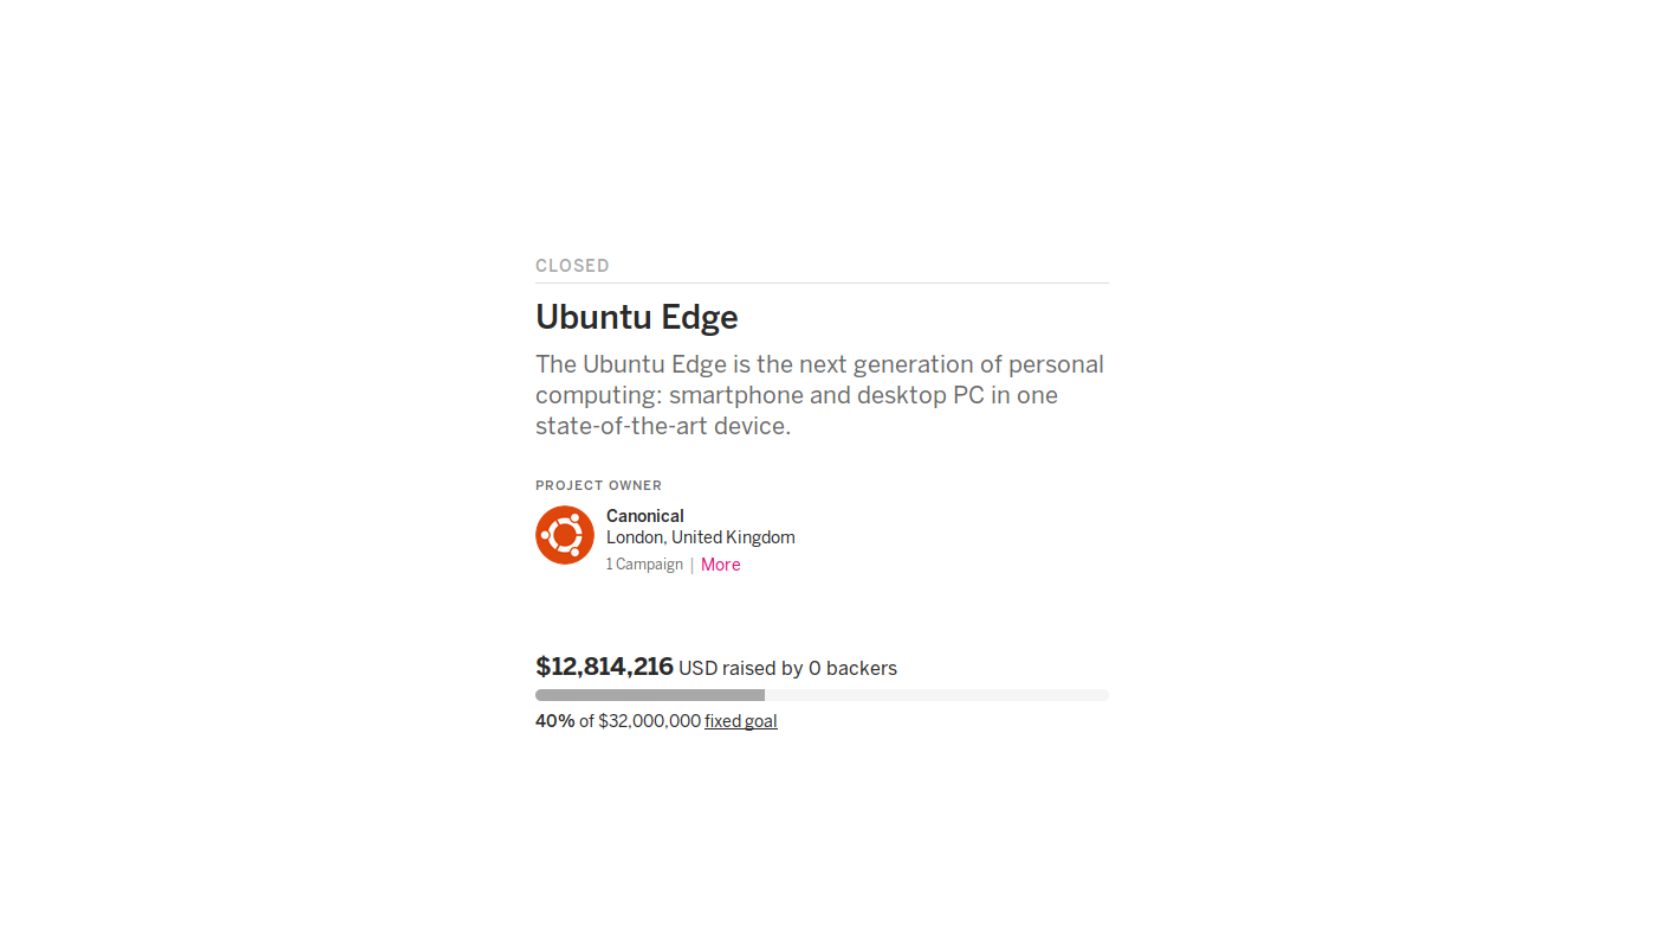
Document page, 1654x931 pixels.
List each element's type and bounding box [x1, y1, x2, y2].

picture [526, 247, 1128, 745]
